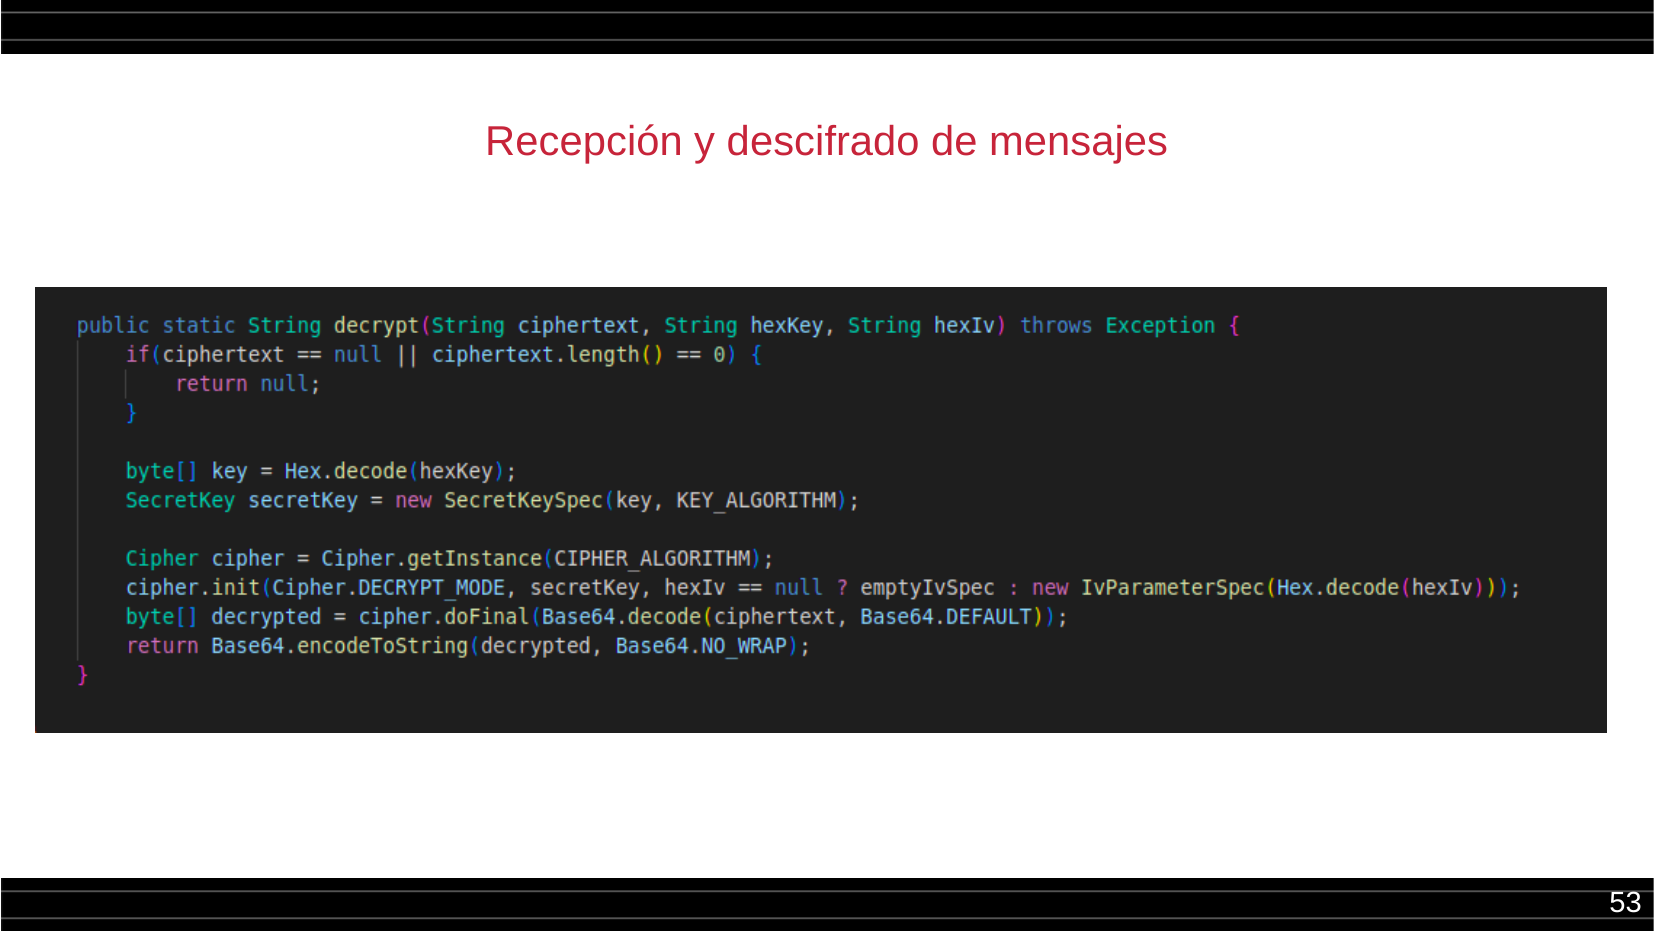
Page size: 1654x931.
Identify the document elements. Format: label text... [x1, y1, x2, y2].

picture [1, 878, 1654, 931]
picture [35, 287, 1607, 733]
picture [1, 0, 1654, 54]
title Recepción y descifrado de mensajes [82, 92, 1571, 189]
